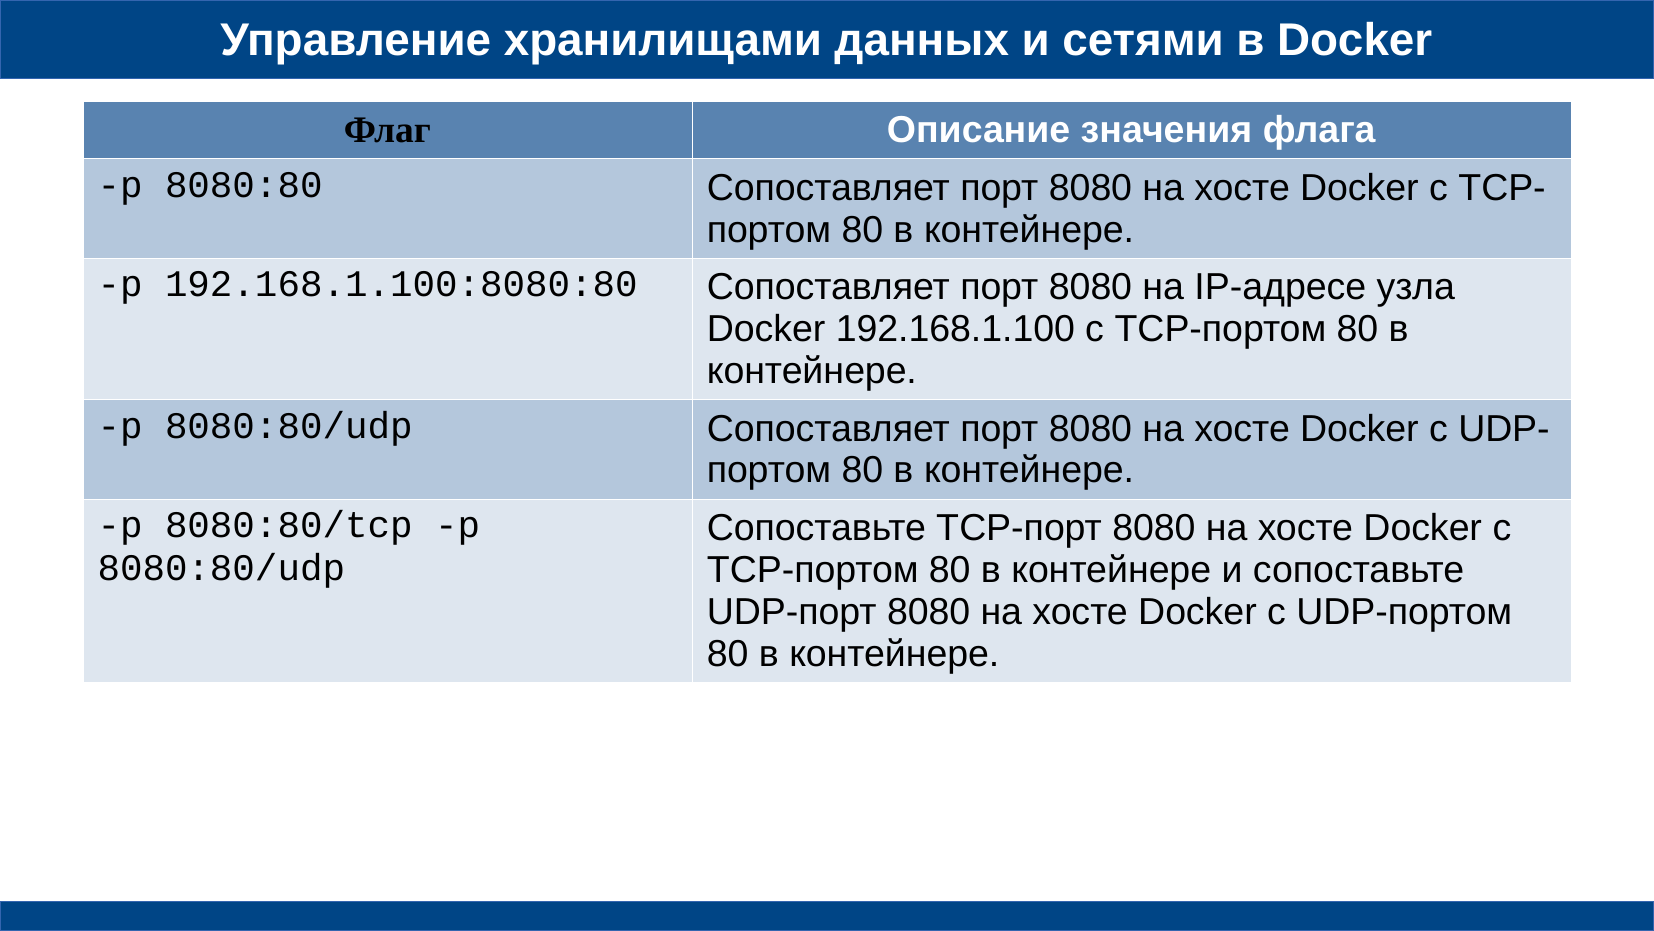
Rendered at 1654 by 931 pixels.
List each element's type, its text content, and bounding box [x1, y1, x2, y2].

table_header Описание значения флага [693, 102, 1571, 158]
table_cell -p 8080:80 [84, 159, 692, 258]
table_cell -p 8080:80/tcp -p 8080:80/udp [84, 500, 692, 682]
table_header Флаг [84, 102, 692, 158]
table_cell -p 192.168.1.100:8080:80 [84, 259, 692, 399]
table_cell Сопоставьте TCP-порт 8080 на хосте Docker с TCP-портом 80 в контейнере и сопоставьте UDP-порт 8080 на хосте Docker с UDP-портом 80 в контейнере. [693, 500, 1571, 682]
table_cell Сопоставляет порт 8080 на хосте Docker с UDP-портом 80 в контейнере. [693, 400, 1571, 499]
table_cell Сопоставляет порт 8080 на IP-адресе узла Docker 192.168.1.100 с TCP-портом 80 в контейнере. [693, 259, 1571, 399]
title Управление хранилищами данных и сетями в Docker [0, 0, 1654, 79]
table_cell -p 8080:80/udp [84, 400, 692, 499]
table_cell Сопоставляет порт 8080 на хосте Docker с TCP-портом 80 в контейнере. [693, 159, 1571, 258]
